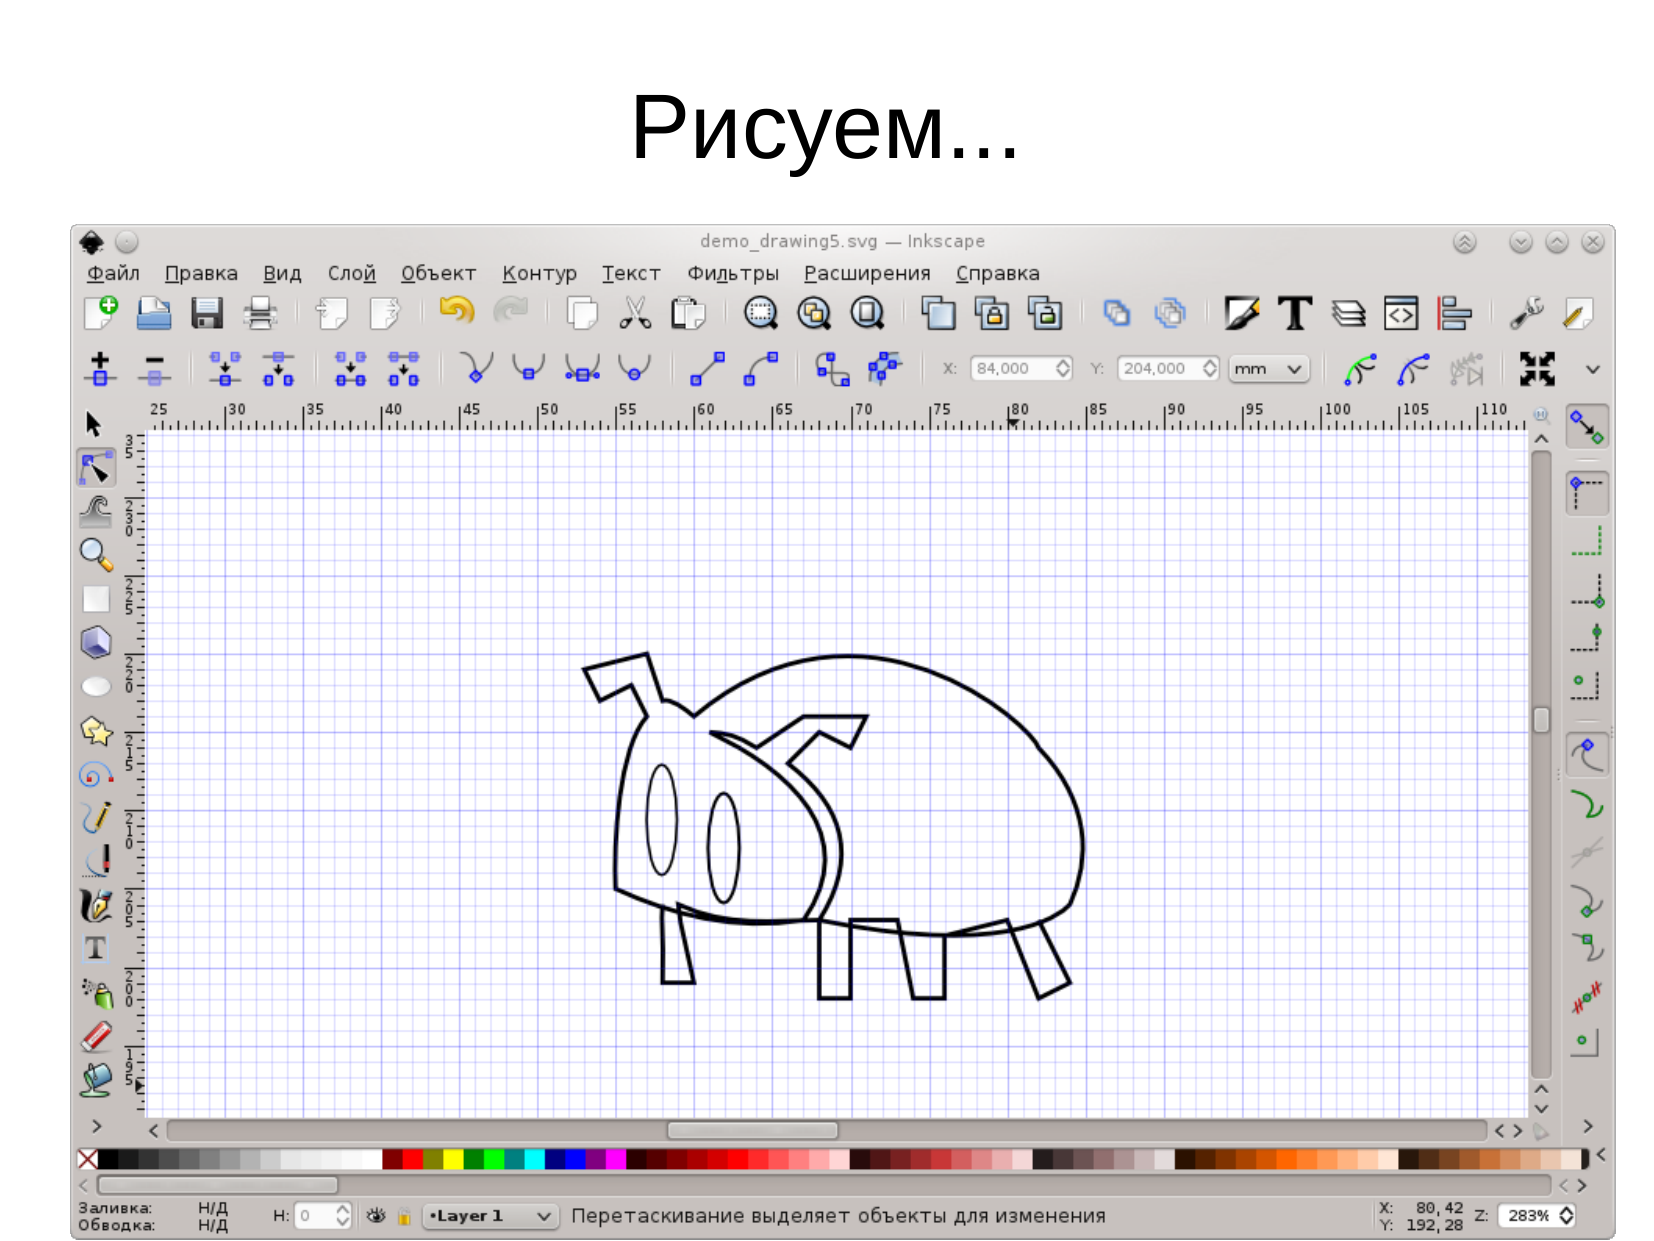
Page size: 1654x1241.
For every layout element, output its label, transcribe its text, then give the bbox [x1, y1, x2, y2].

picture [70, 224, 1616, 1240]
title Рисуем... [82, 23, 1571, 224]
